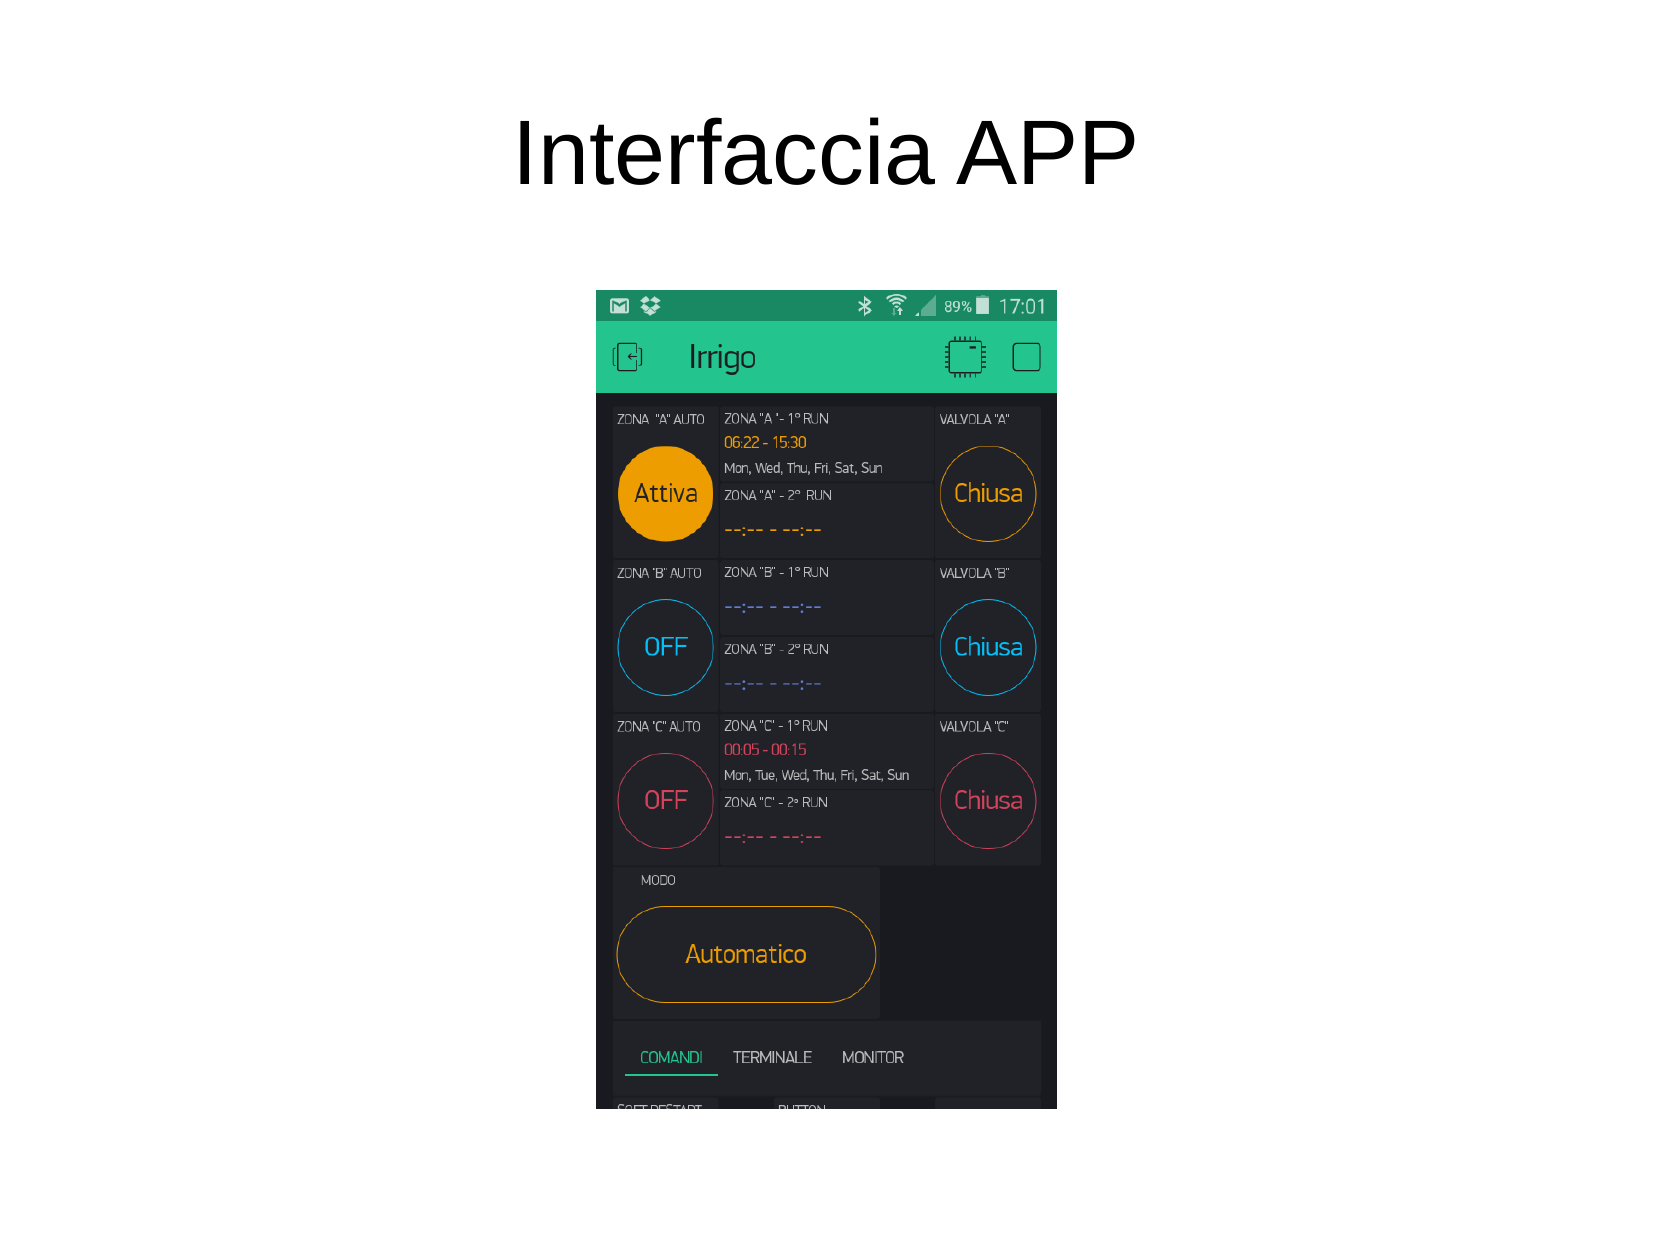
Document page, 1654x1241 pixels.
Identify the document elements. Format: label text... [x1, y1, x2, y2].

title Interfaccia APP [82, 49, 1571, 257]
picture [596, 290, 1057, 1109]
